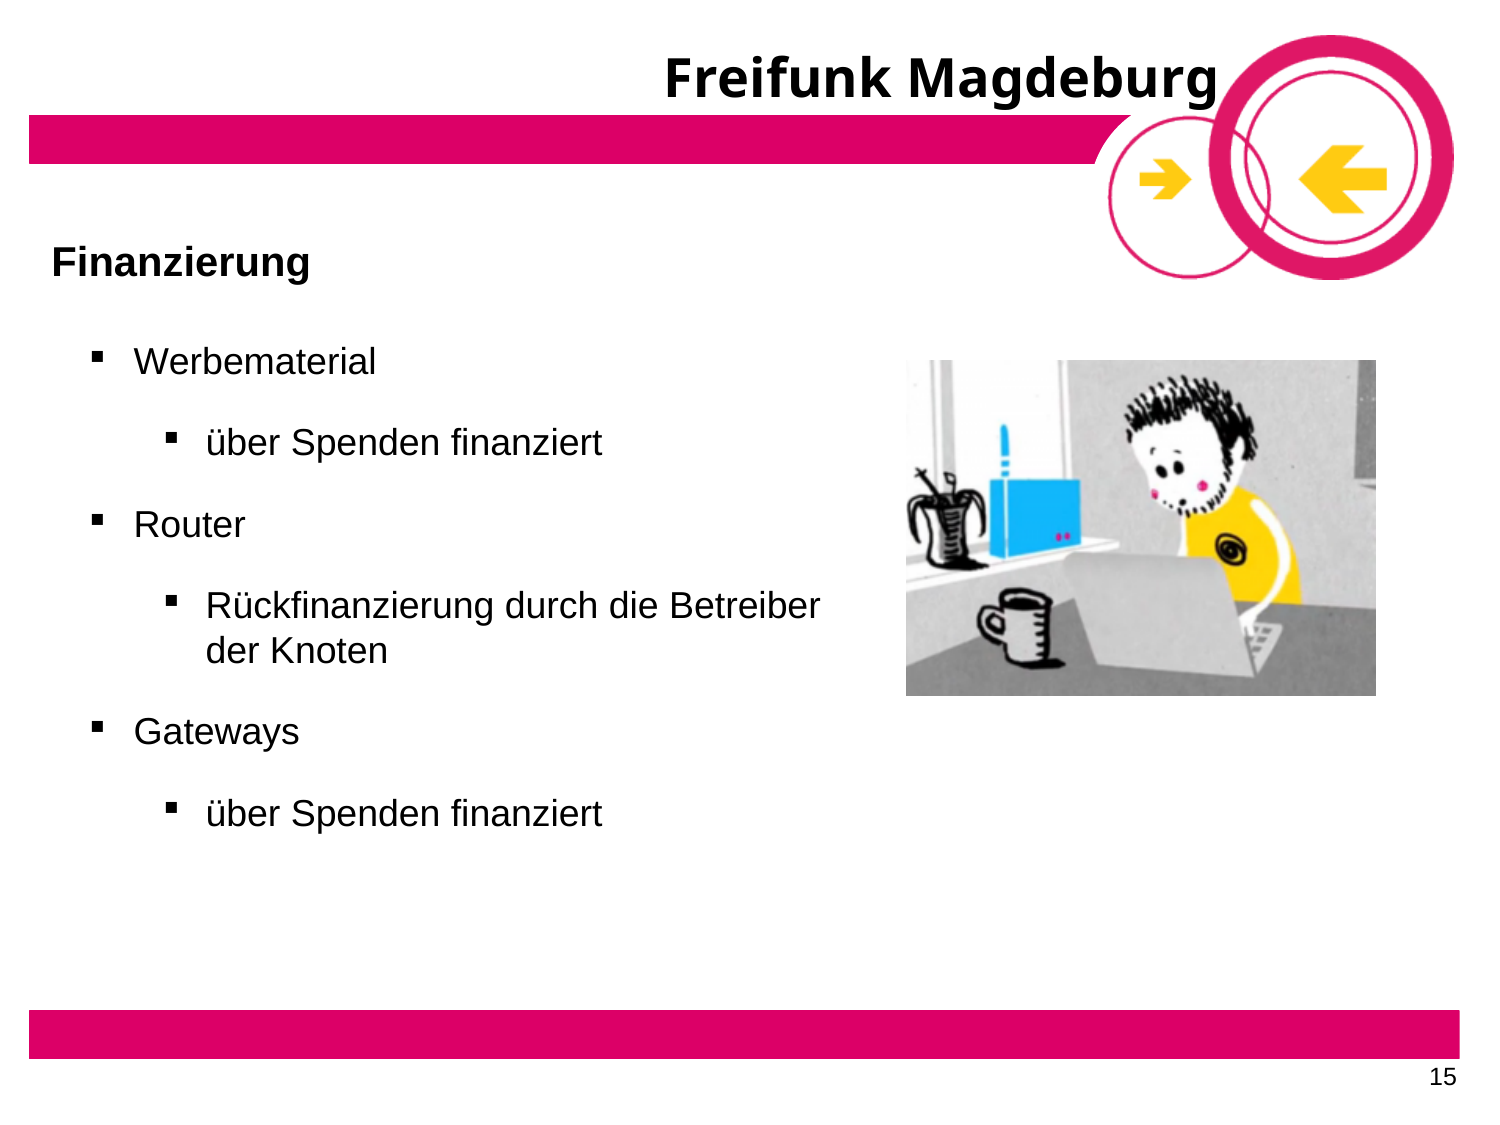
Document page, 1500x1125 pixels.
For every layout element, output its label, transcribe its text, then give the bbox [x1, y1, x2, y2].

text_box Finanzierung [51, 235, 1044, 395]
picture [1107, 73, 1114, 91]
picture [906, 360, 1376, 696]
picture [1107, 35, 1454, 280]
text_box Werbematerial über Spenden finanziert Router Rückfinanzierung durch die Betreiber der Knoten Gateways über Spenden finanziert [59, 337, 1288, 976]
